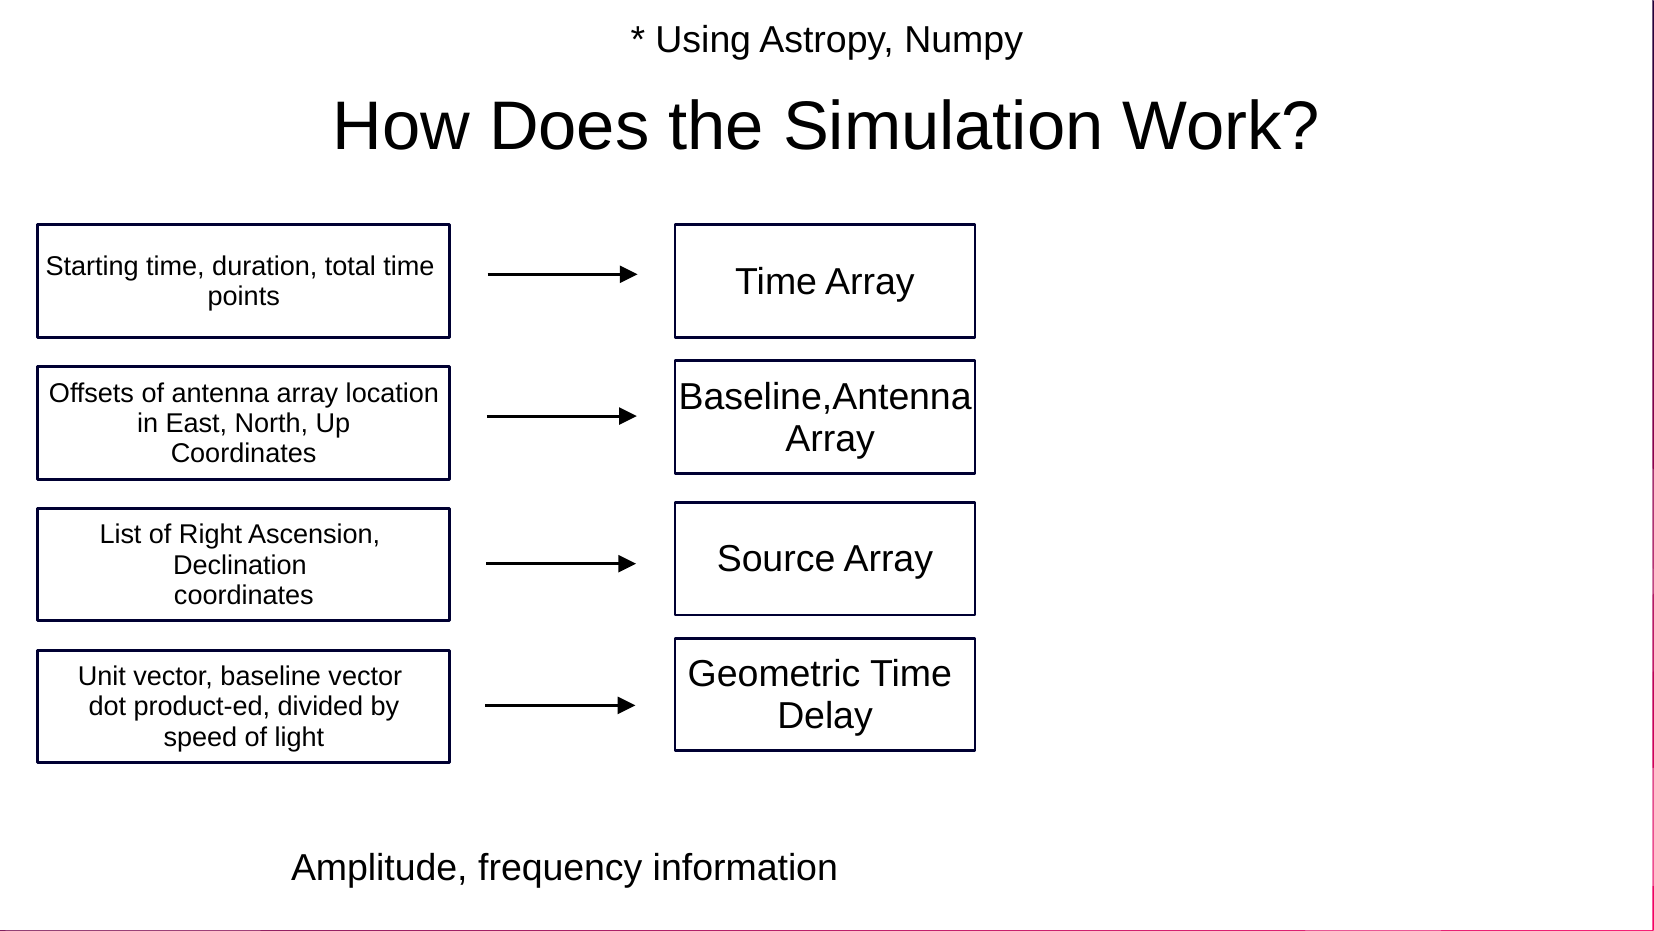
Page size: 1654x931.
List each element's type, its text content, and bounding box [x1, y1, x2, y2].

text_box Unit vector, baseline vector dot product-ed, divided by speed of light [37, 650, 450, 763]
text_box Baseline,Antenna Array [675, 360, 976, 474]
text_box Amplitude, frequency information [276, 838, 854, 896]
text_box Offsets of antenna array location in East, North, Up Coordinates [37, 366, 450, 480]
text_box Starting time, duration, total time points [37, 224, 450, 338]
text_box Geometric Time Delay [675, 638, 976, 751]
title How Does the Simulation Work? [88, 44, 1565, 207]
text_box Source Array [675, 502, 976, 616]
text_box List of Right Ascension, Declination coordinates [37, 508, 450, 621]
text_box Time Array [675, 224, 976, 338]
text_box * Using Astropy, Numpy [545, 0, 1109, 96]
